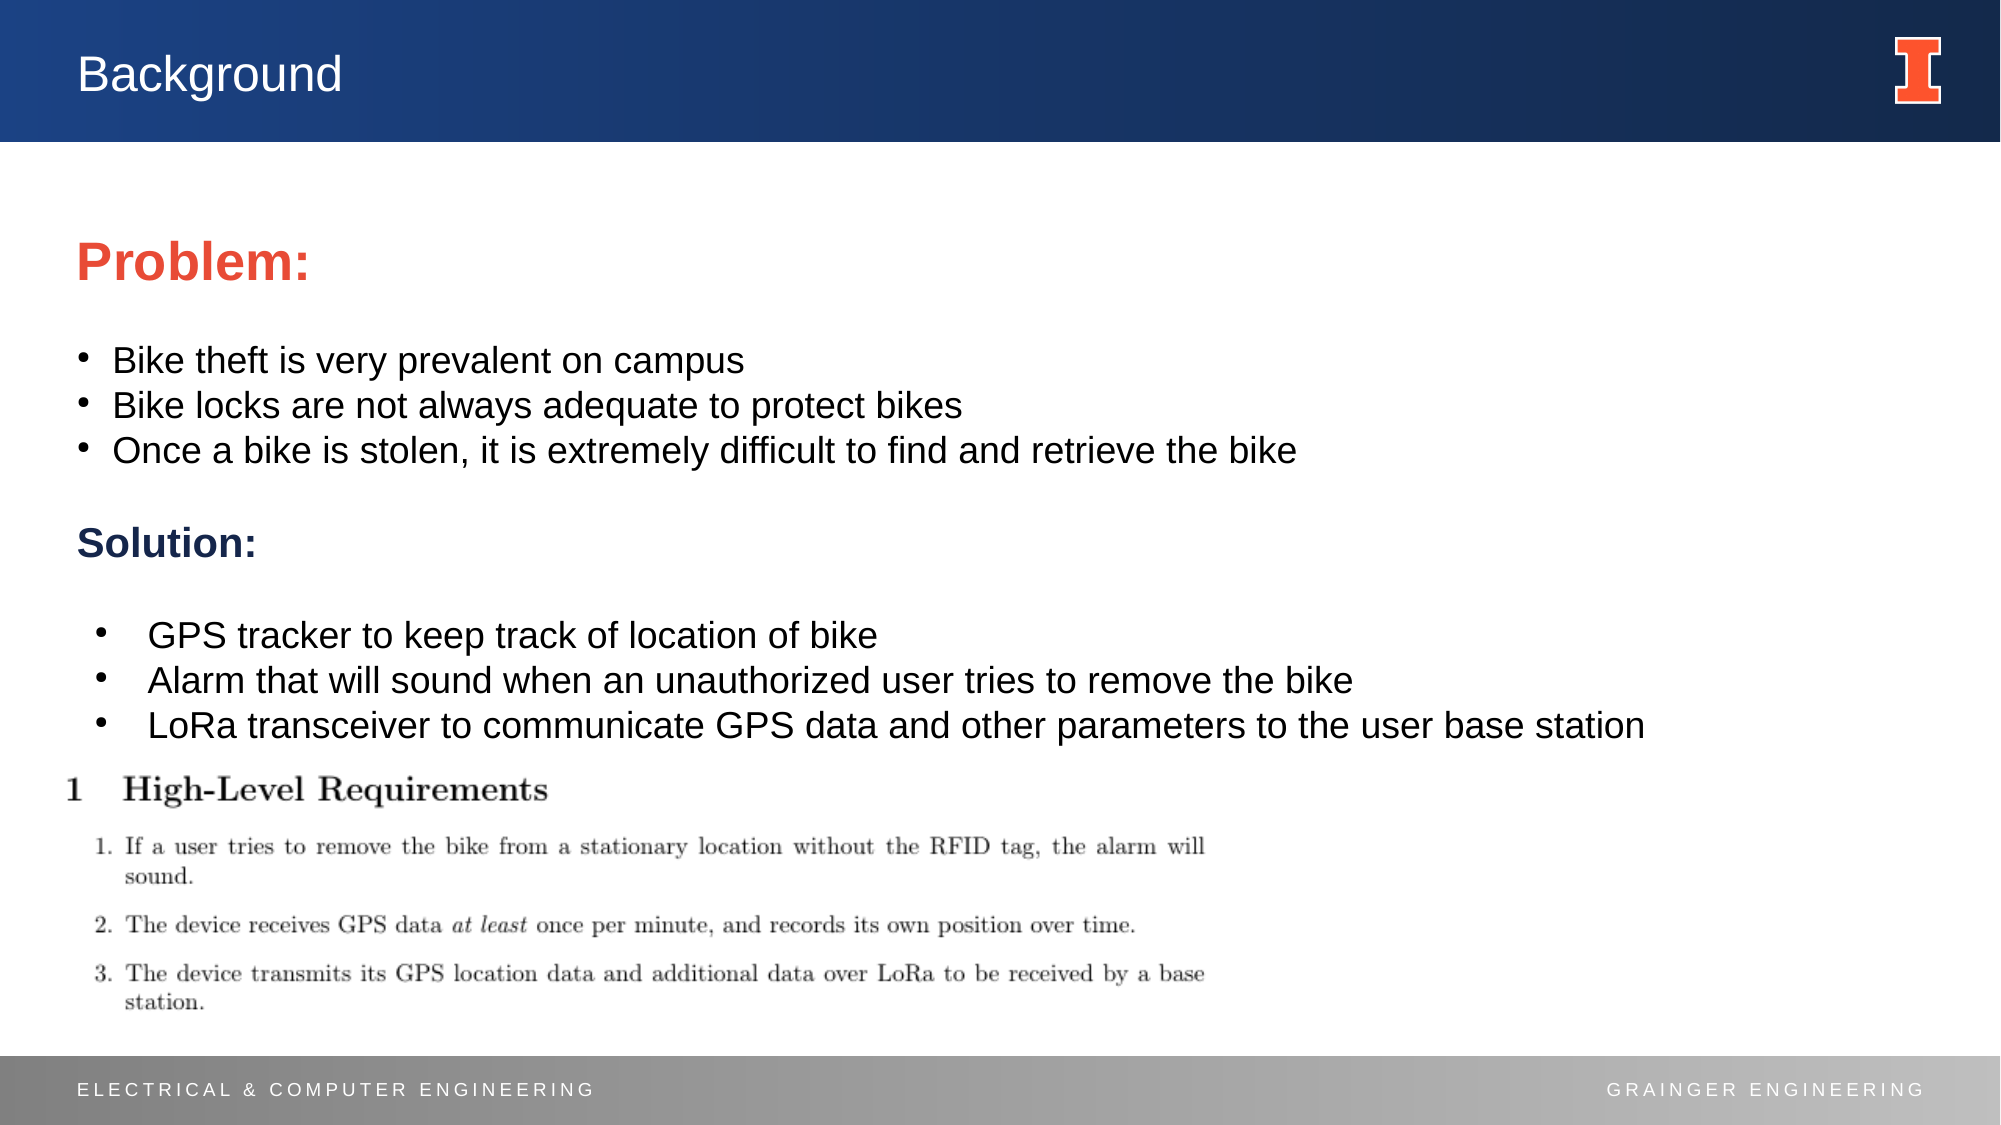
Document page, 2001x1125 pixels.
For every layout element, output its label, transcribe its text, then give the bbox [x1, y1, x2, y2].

picture [1895, 37, 1941, 104]
text_box ELECTRICAL & COMPUTER ENGINEERING [61, 1070, 1373, 1108]
picture [40, 749, 1276, 1041]
text_box [0, 1056, 2000, 1125]
list Problem: Bike theft is very prevalent on campus Bike locks are not always adequate to protect bikes Once a bike is stolen, it is extremely difficult to find and retrieve the bike Solution: GPS tracker to keep track of location of bike Alarm that will sound when an unauthorized user tries to remove the bike LoRa transceiver to communicate GPS data and other parameters to the user base station [61, 218, 1896, 1010]
text_box Background [61, 33, 1852, 109]
text_box GRAINGER ENGINEERING [1531, 1070, 1938, 1108]
text_box [0, 0, 2000, 142]
